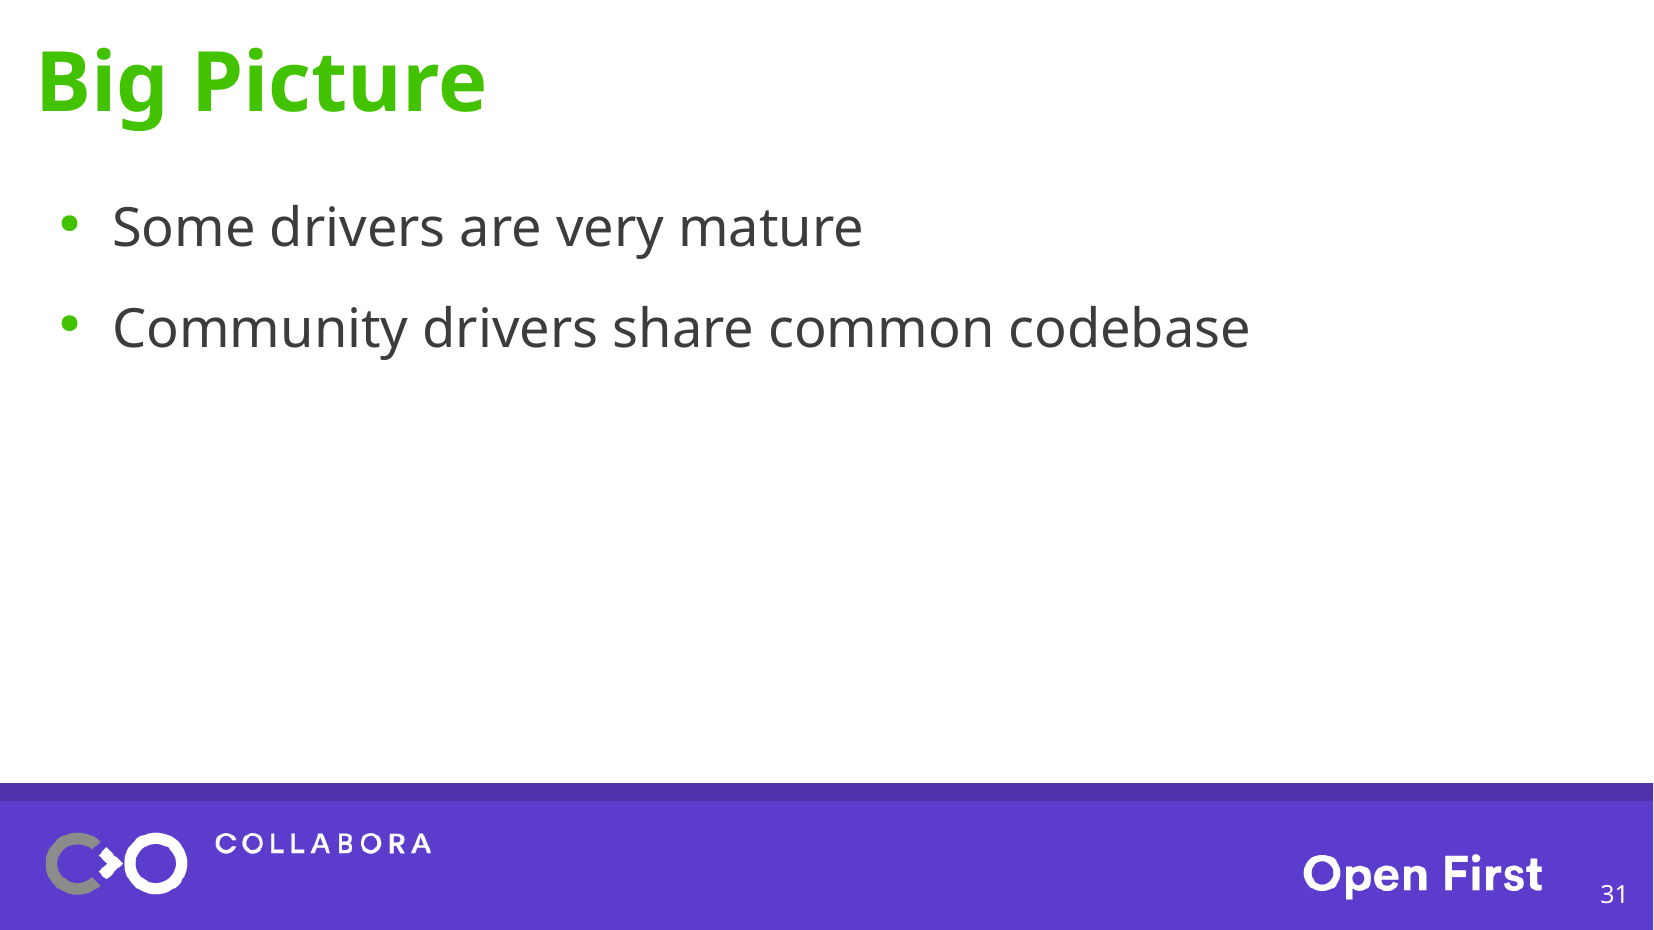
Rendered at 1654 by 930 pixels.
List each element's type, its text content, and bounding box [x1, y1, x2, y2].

picture [0, 0, 1654, 930]
list Some drivers are very mature Community drivers share common codebase [41, 160, 1613, 804]
title Big Picture [35, 28, 1608, 192]
